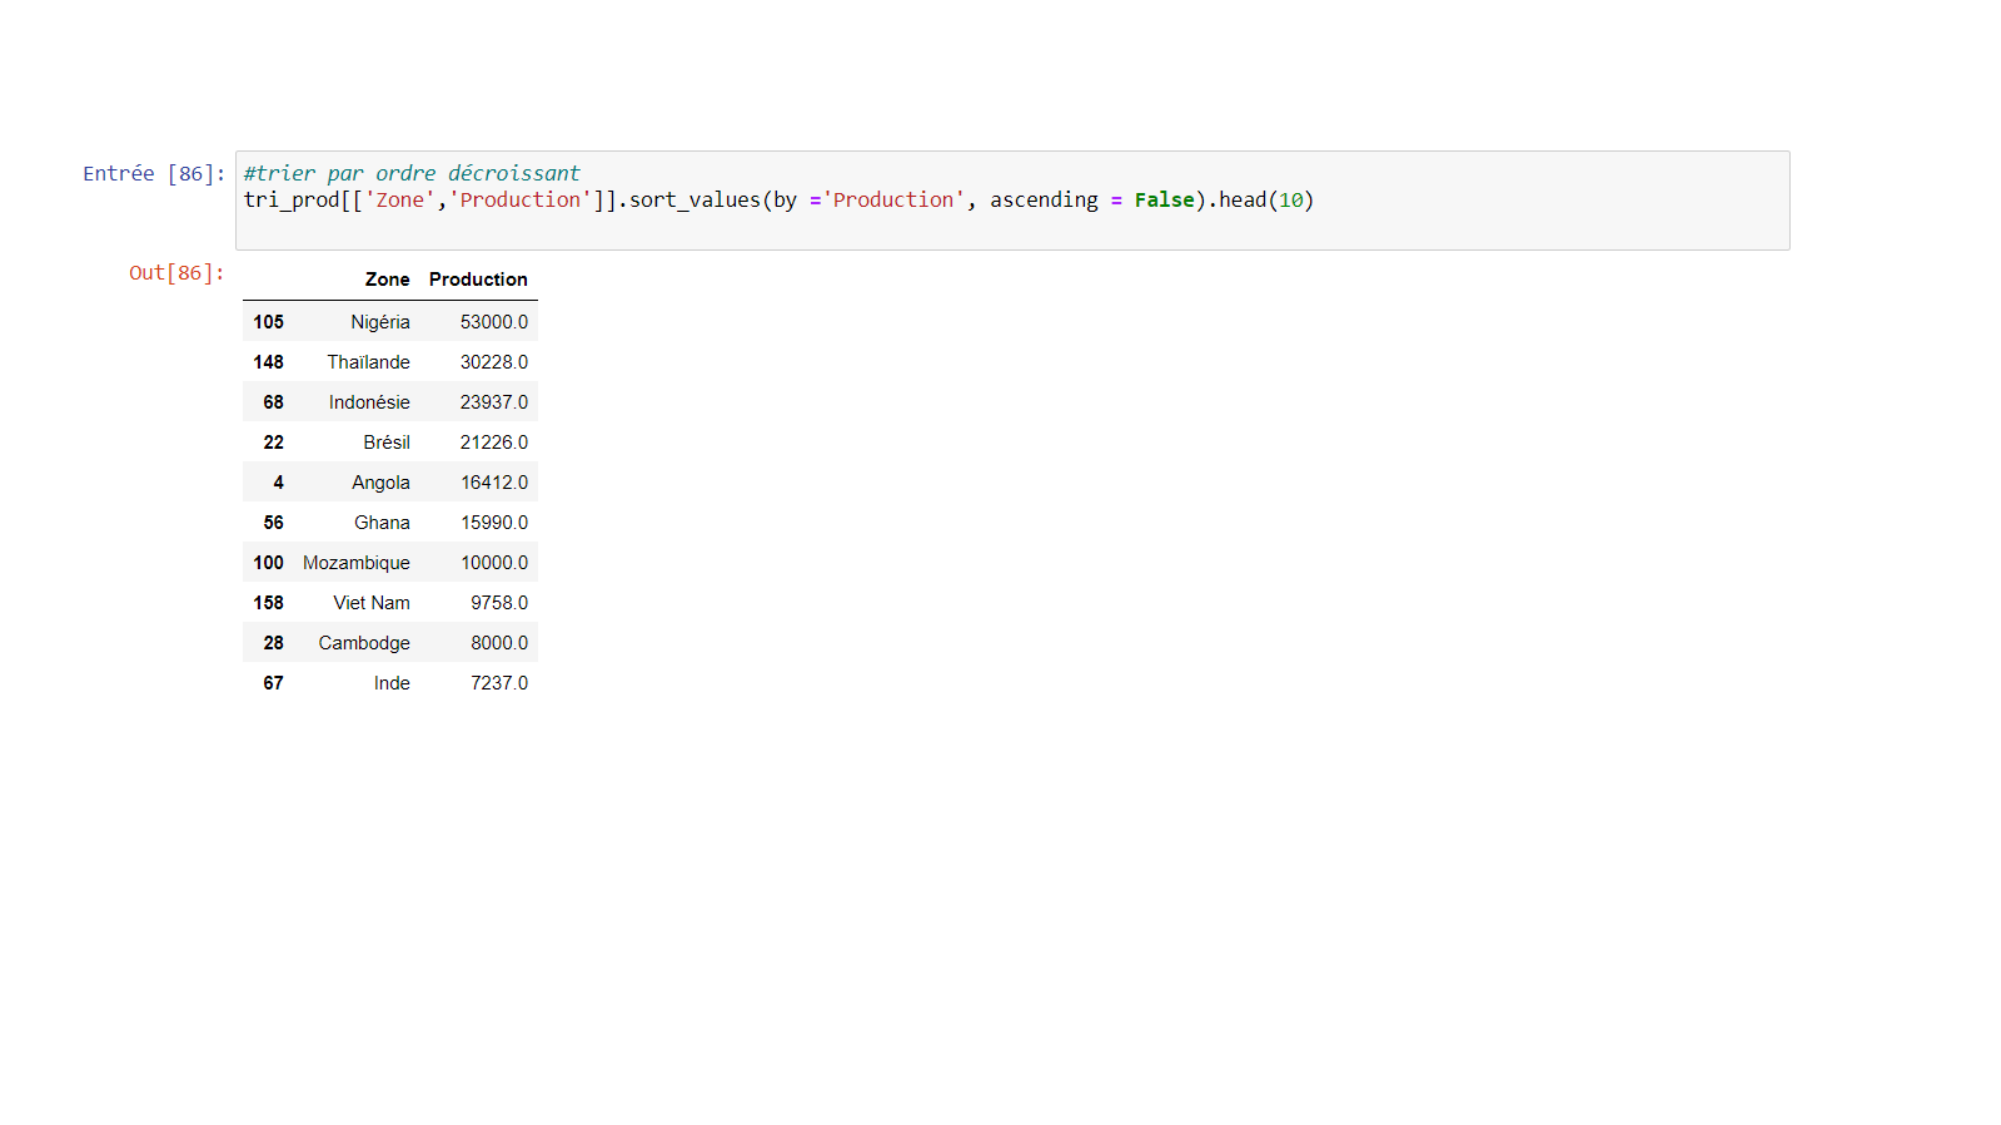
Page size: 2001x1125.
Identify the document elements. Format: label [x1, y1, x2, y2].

picture [64, 133, 1812, 731]
